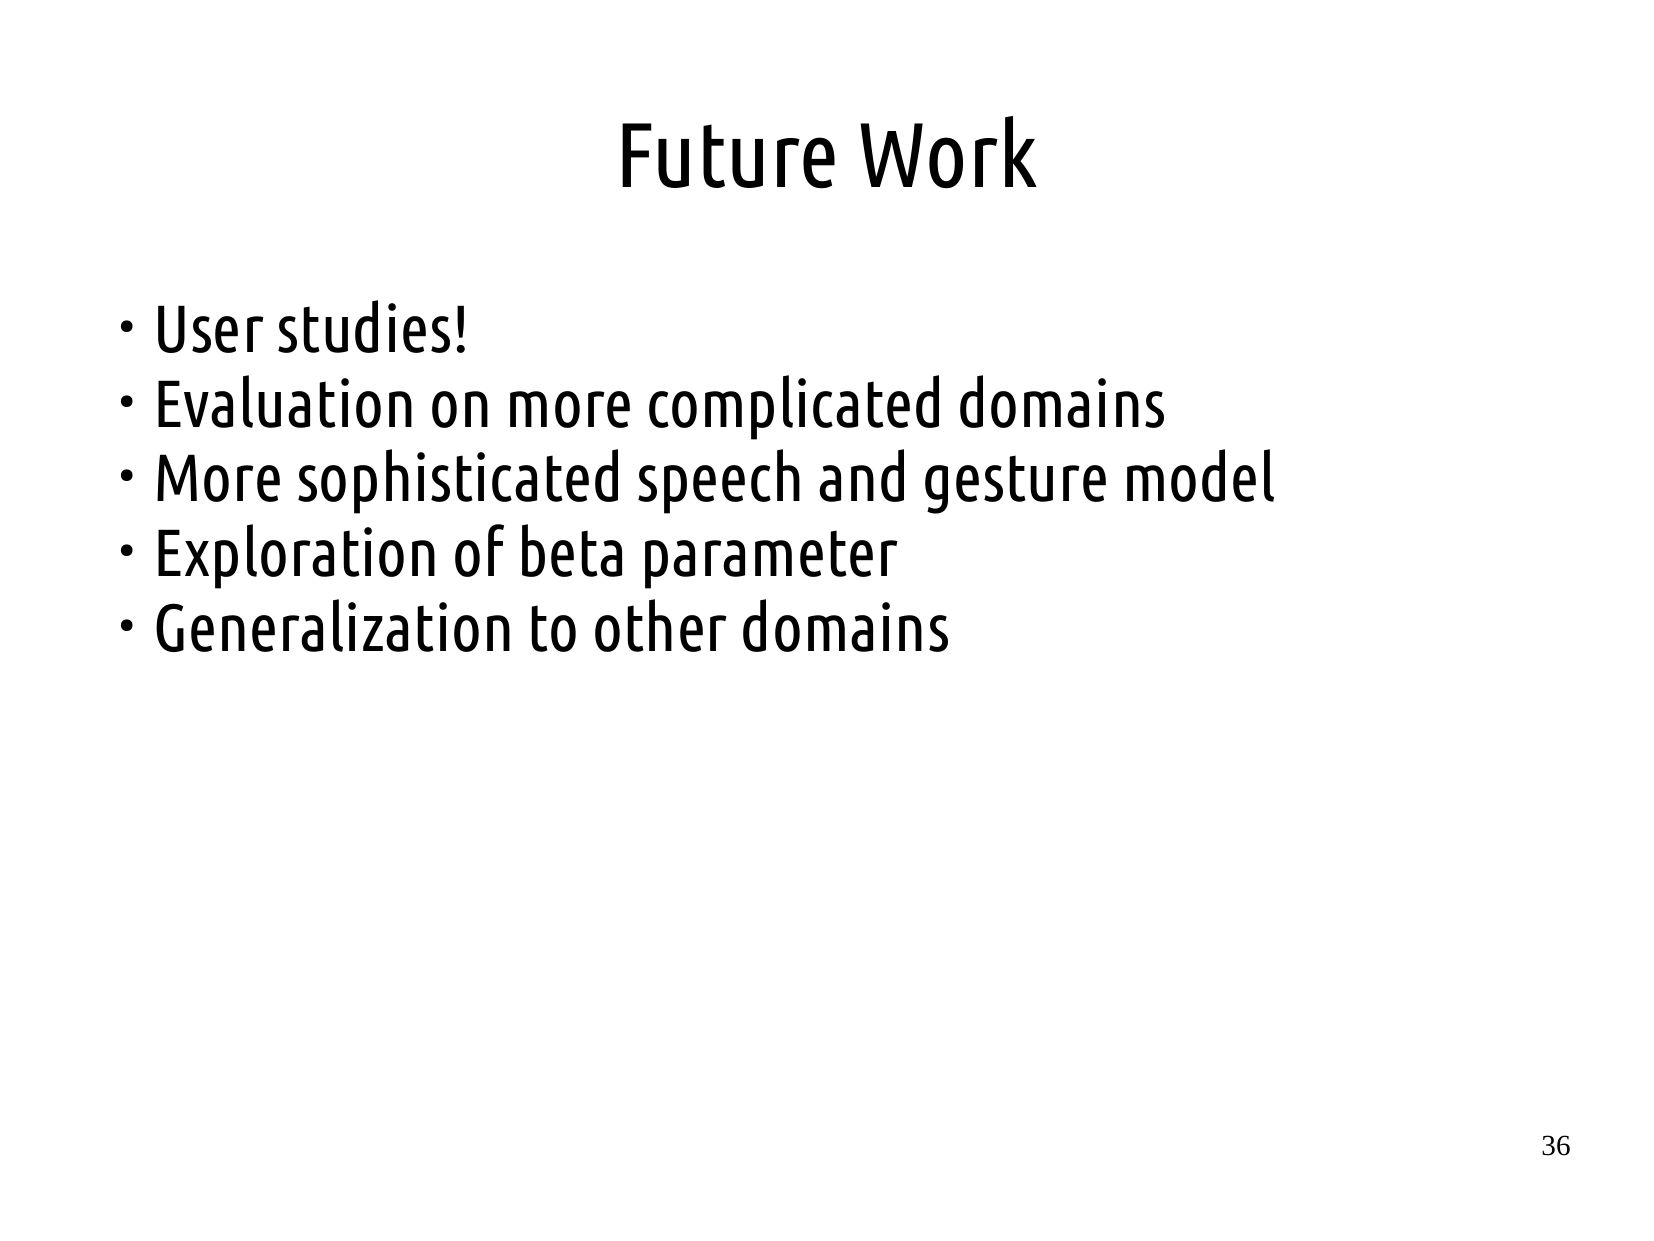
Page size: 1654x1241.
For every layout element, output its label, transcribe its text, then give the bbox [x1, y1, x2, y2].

list User studies! Evaluation on more complicated domains More sophisticated speech and gesture model Exploration of beta parameter Generalization to other domains [82, 290, 1571, 1010]
title Future Work [82, 49, 1571, 257]
